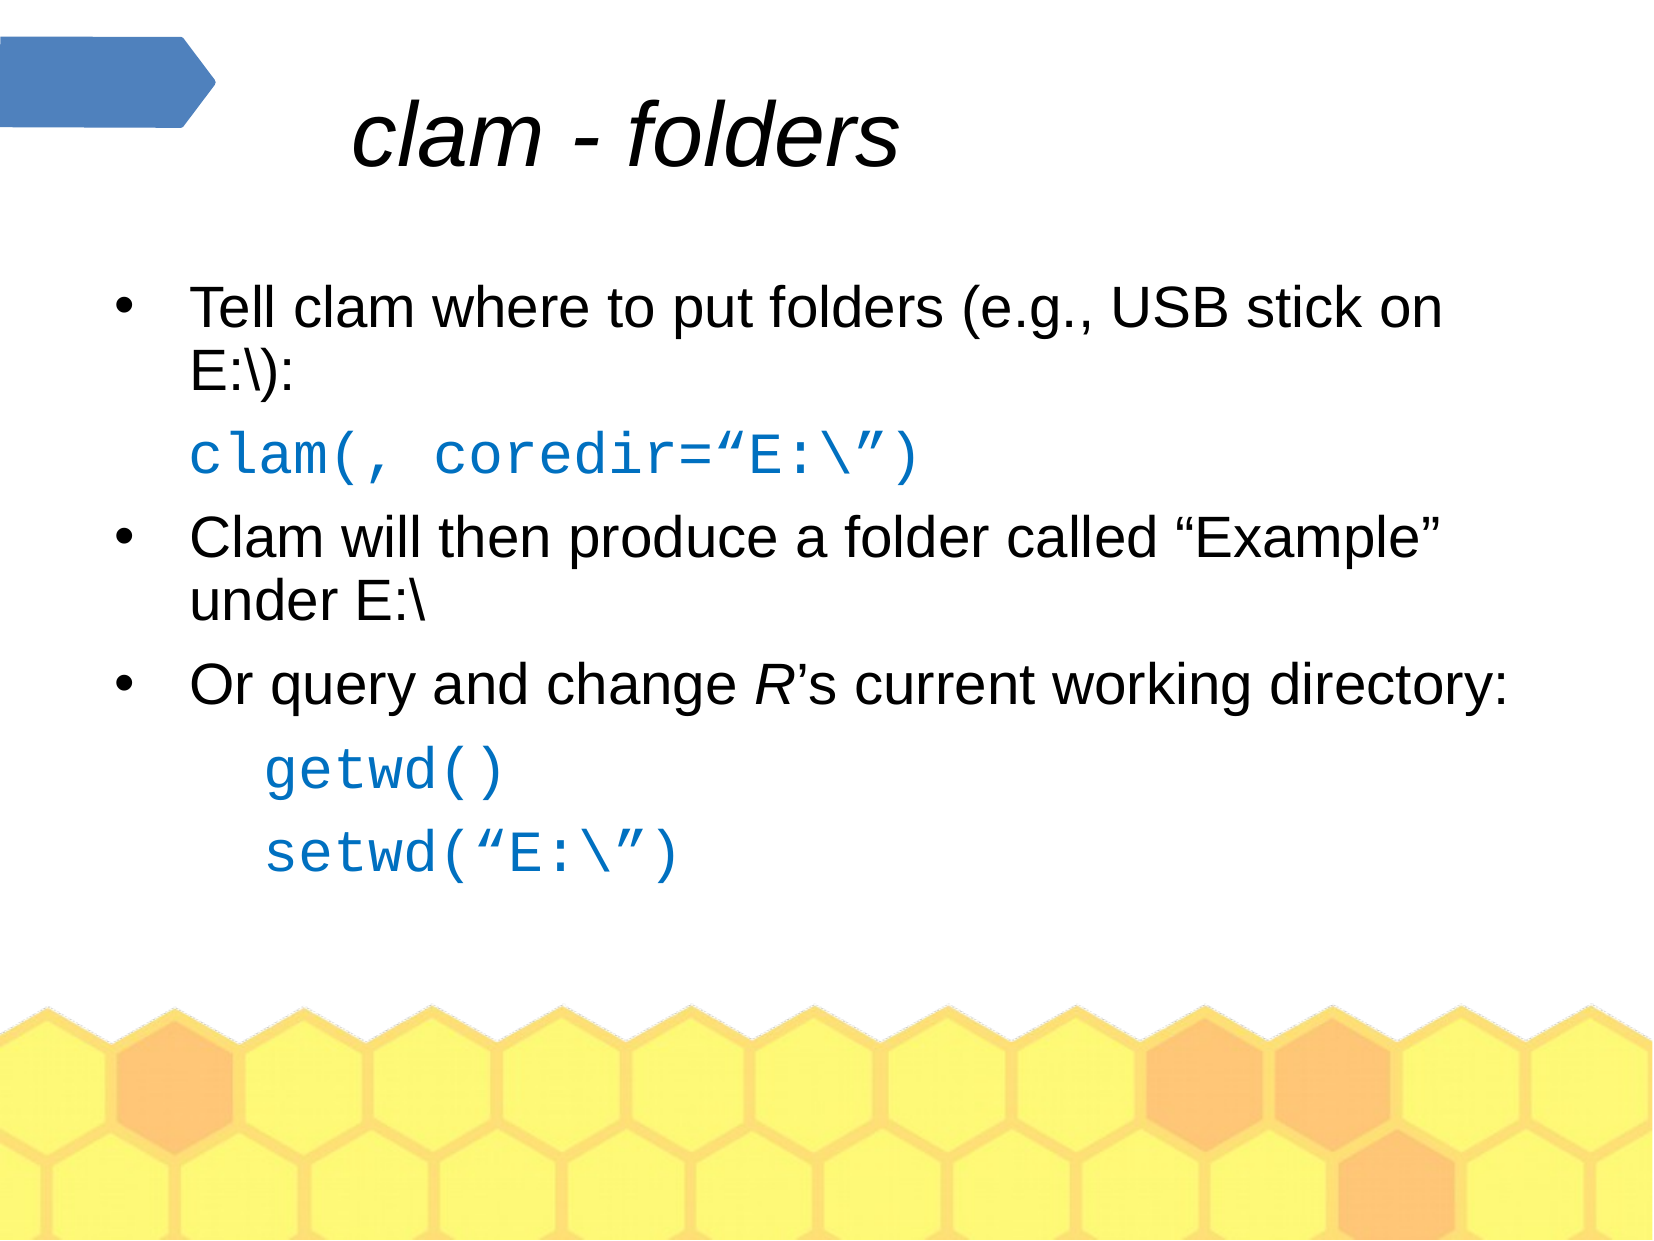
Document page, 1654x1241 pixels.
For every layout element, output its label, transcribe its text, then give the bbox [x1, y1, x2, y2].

text_box Tell clam where to put folders (e.g., USB stick on E:\): clam(, coredir=“E:\”) Clam will then produce a folder called “Example” under E:\ Or query and change R’s current working directory: getwd() setwd(“E:\”) [114, 276, 1558, 960]
text_box clam - folders [351, 21, 1560, 253]
picture [0, 1001, 1653, 1240]
